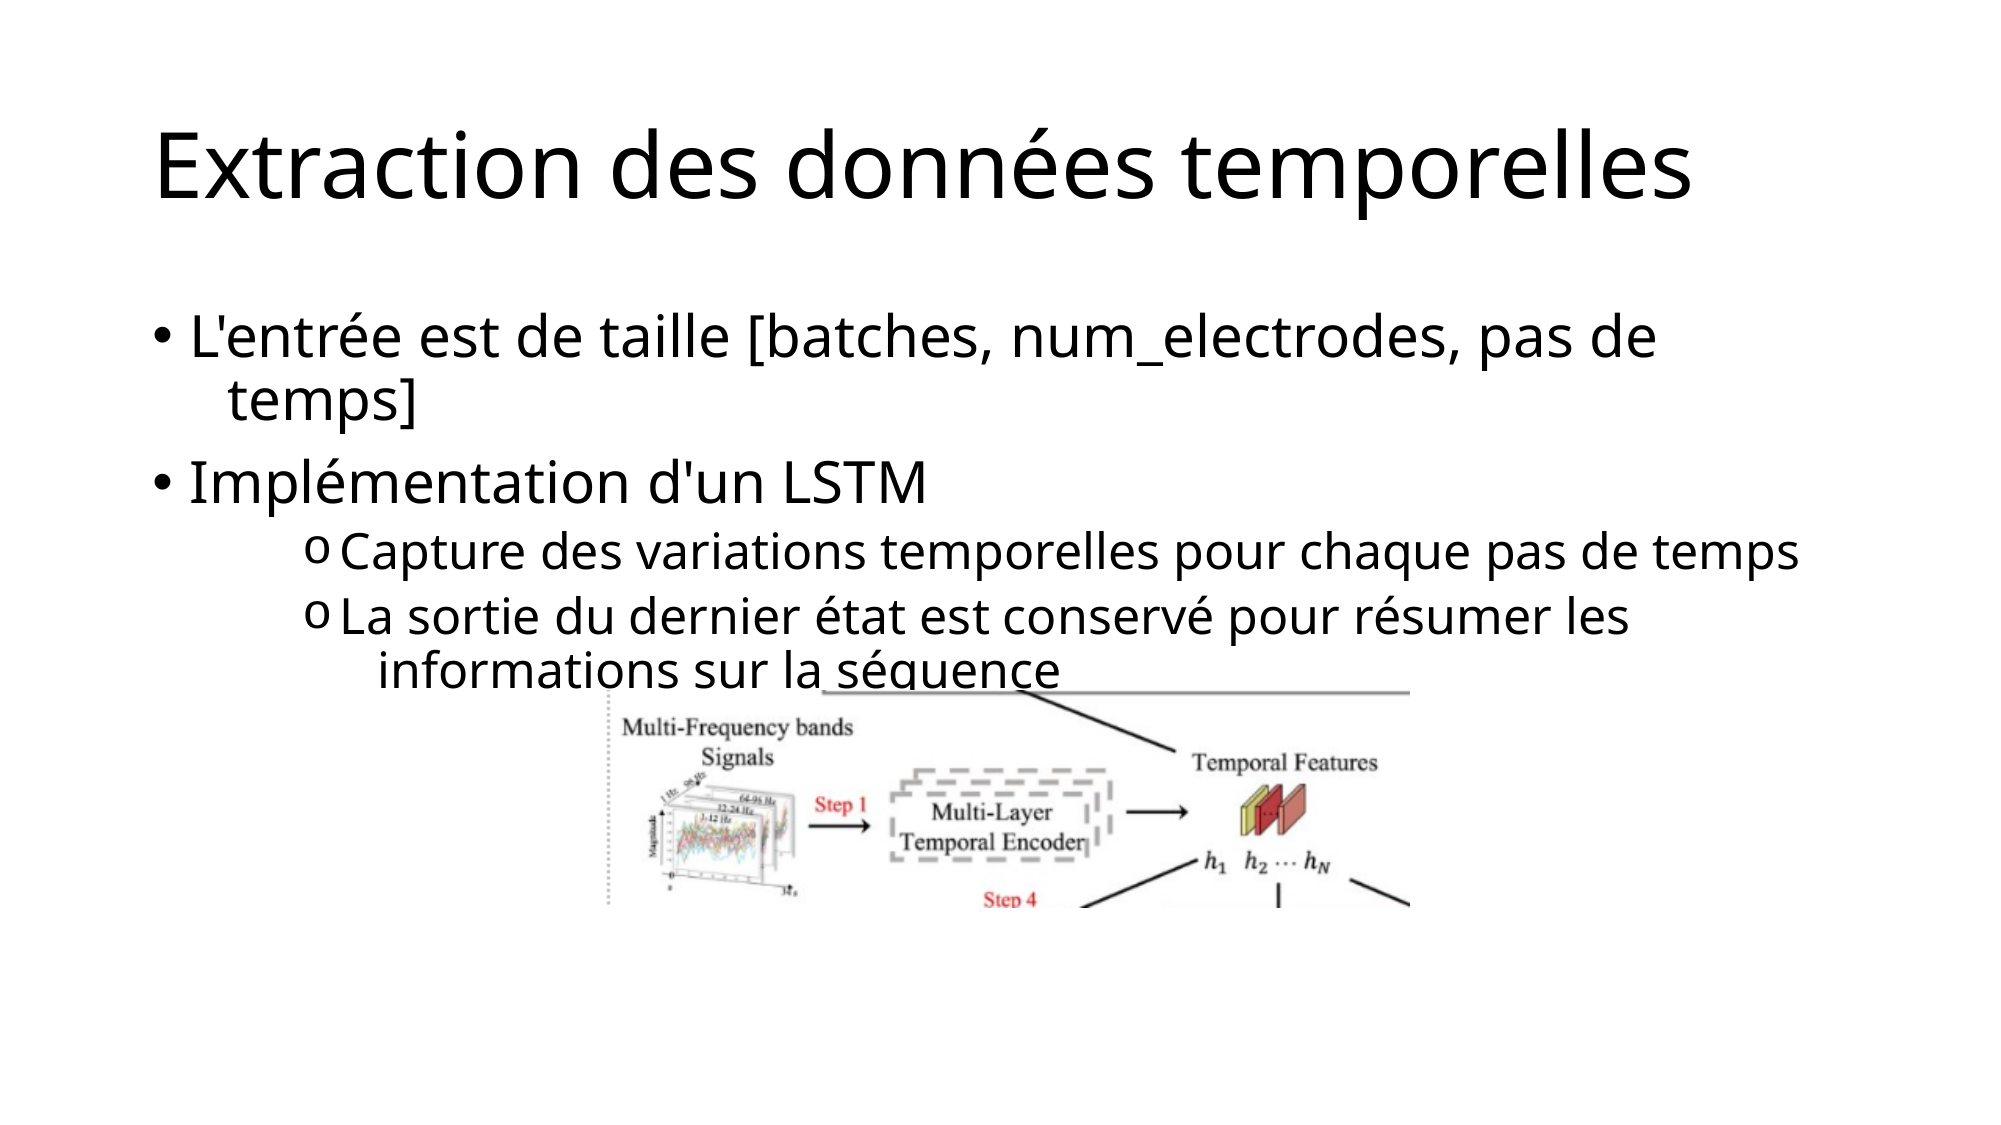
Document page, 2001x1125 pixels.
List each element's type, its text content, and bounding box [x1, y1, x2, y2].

title Extraction des données temporelles [137, 59, 1863, 278]
picture [590, 690, 1410, 908]
list L'entrée est de taille [batches, num_electrodes, pas de temps] Implémentation d'un LSTM Capture des variations temporelles pour chaque pas de temps La sortie du dernier état est conservé pour résumer les informations sur la séquence [137, 299, 1863, 1014]
